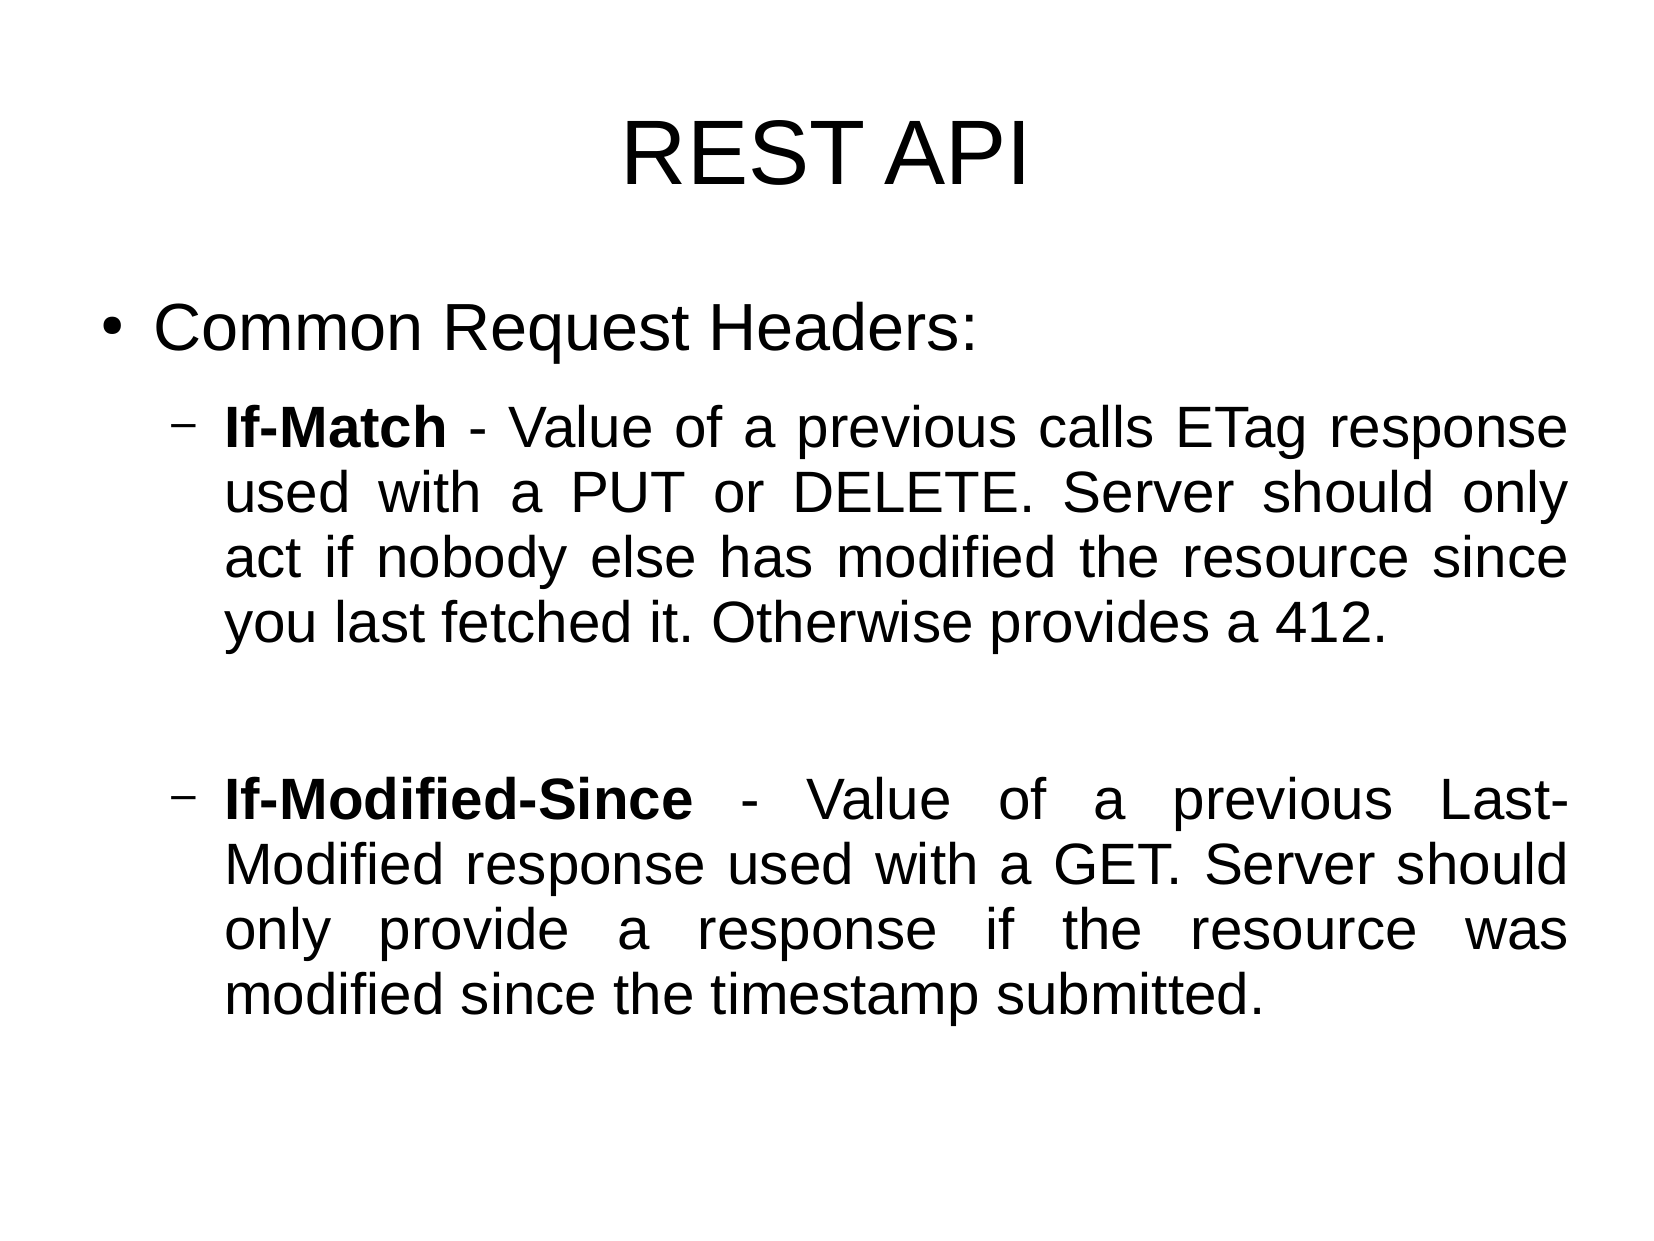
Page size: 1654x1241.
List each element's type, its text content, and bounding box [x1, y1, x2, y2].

title REST API [82, 49, 1571, 257]
list Common Request Headers: If-Match - Value of a previous calls ETag response used with a PUT or DELETE. Server should only act if nobody else has modified the resource since you last fetched it. Otherwise provides a 412. If-Modified-Since - Value of a previous Last-Modified response used with a GET. Server should only provide a response if the resource was modified since the timestamp submitted. [82, 290, 1571, 1010]
